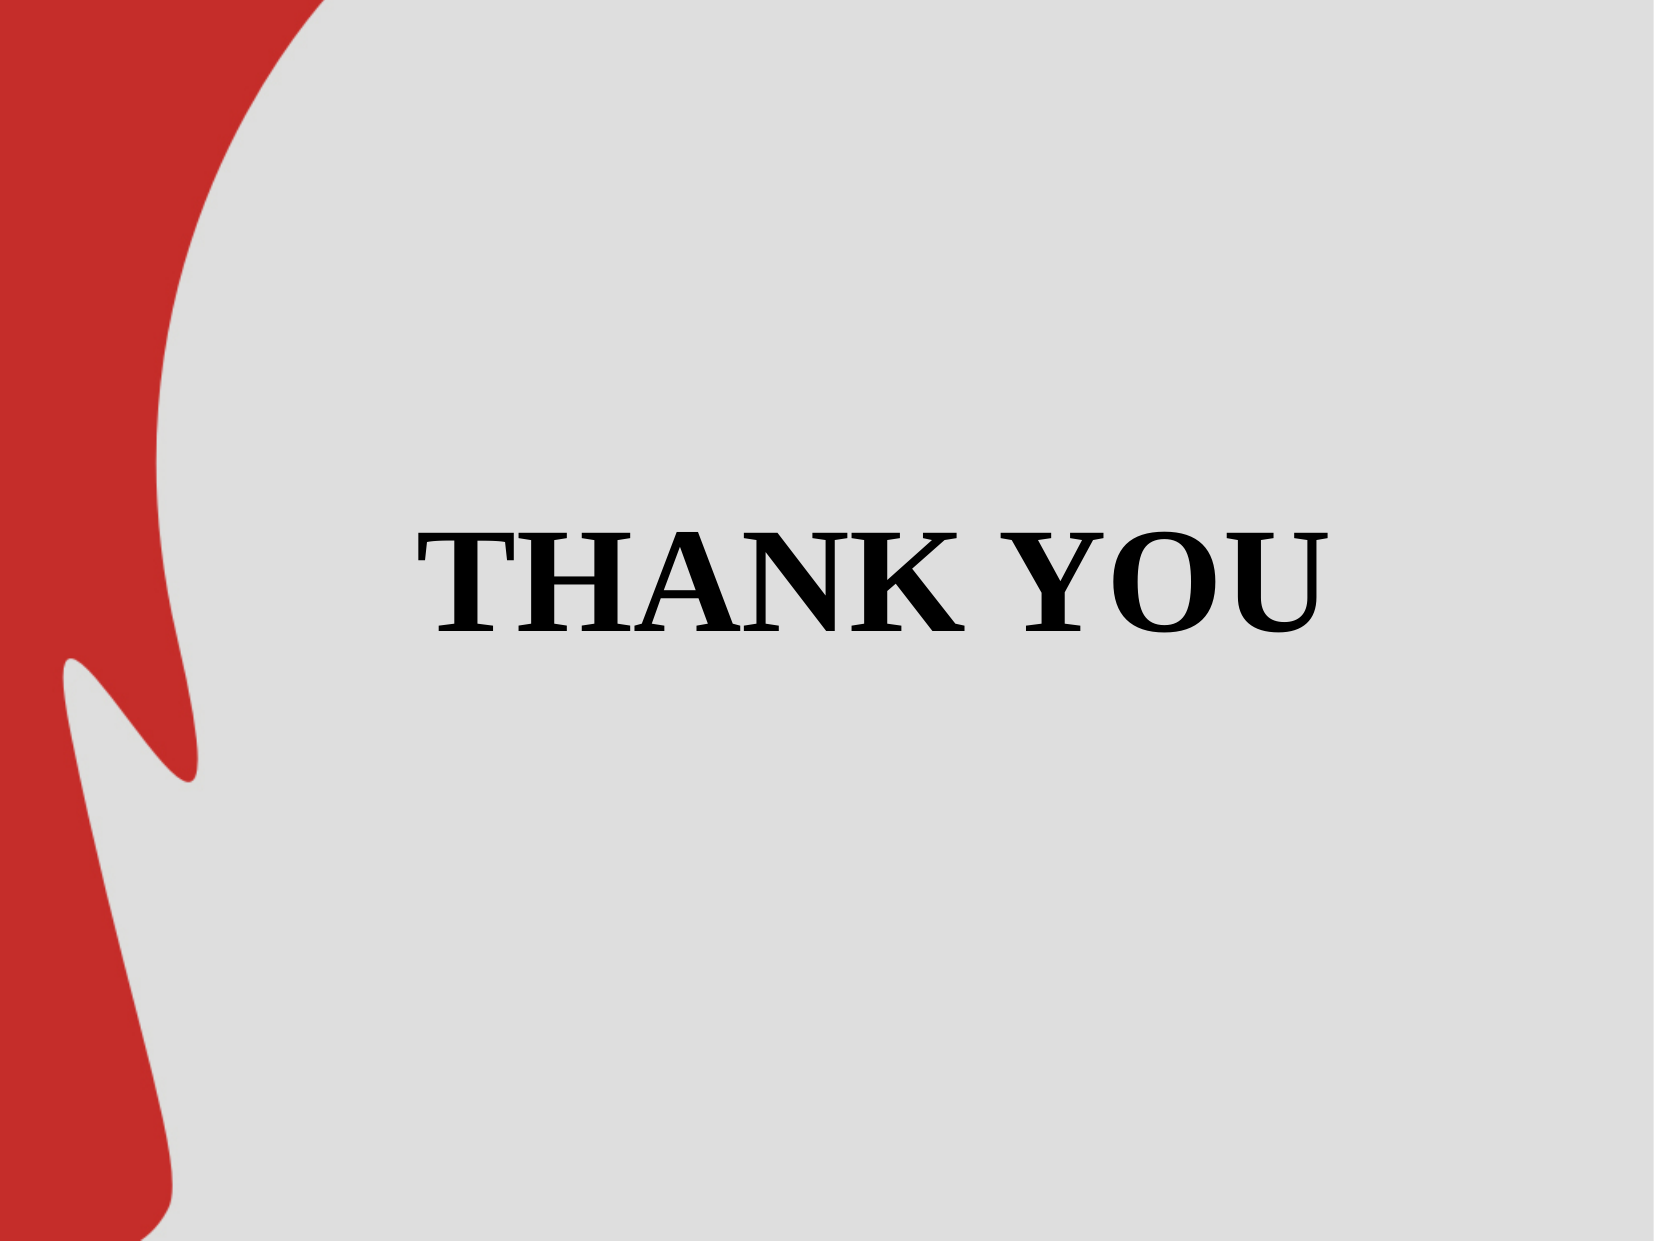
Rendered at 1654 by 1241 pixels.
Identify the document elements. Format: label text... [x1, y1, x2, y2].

picture [0, 0, 1654, 1241]
list THANK YOU [94, 497, 1583, 1217]
